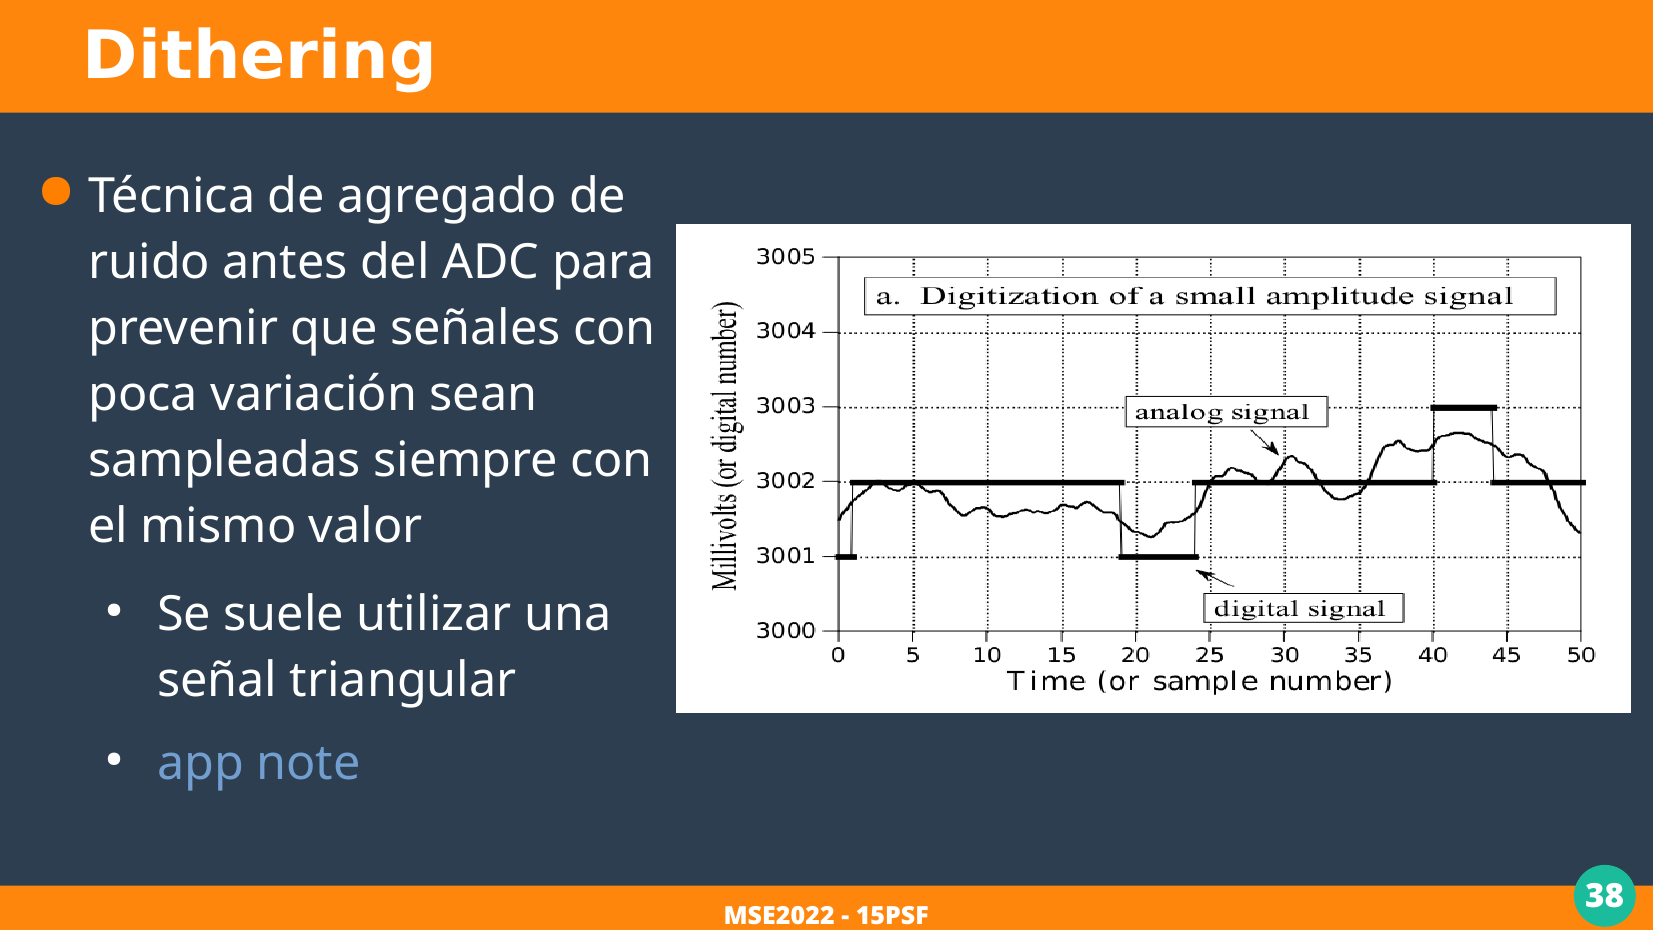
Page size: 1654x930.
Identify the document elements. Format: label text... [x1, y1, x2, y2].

picture [676, 224, 1631, 713]
list Técnica de agregado de ruido antes del ADC para prevenir que señales con poca variación sean sampleadas siempre con el mismo valor Se suele utilizar una señal triangular app note [19, 160, 658, 810]
title Dithering [0, 16, 1613, 113]
